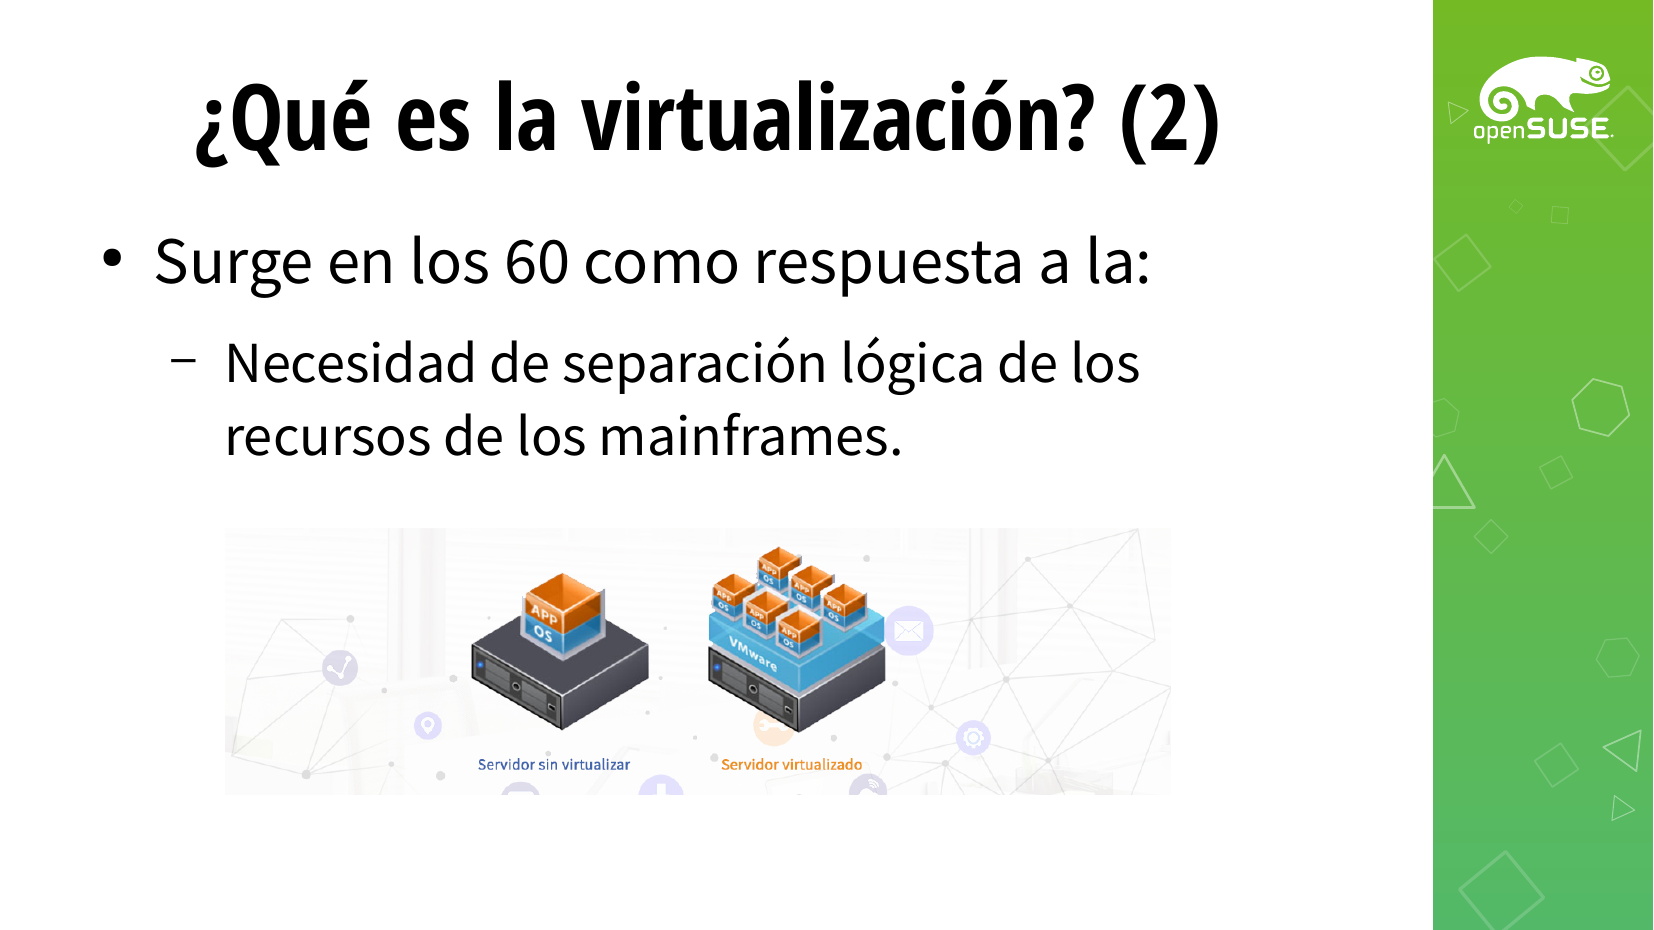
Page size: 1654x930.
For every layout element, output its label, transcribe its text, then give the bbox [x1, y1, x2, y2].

picture [225, 528, 1171, 796]
list Surge en los 60 como respuesta a la: Necesidad de separación lógica de los recursos de los mainframes. [82, 217, 1336, 757]
title ¿Qué es la virtualización? (2) [82, 37, 1336, 193]
